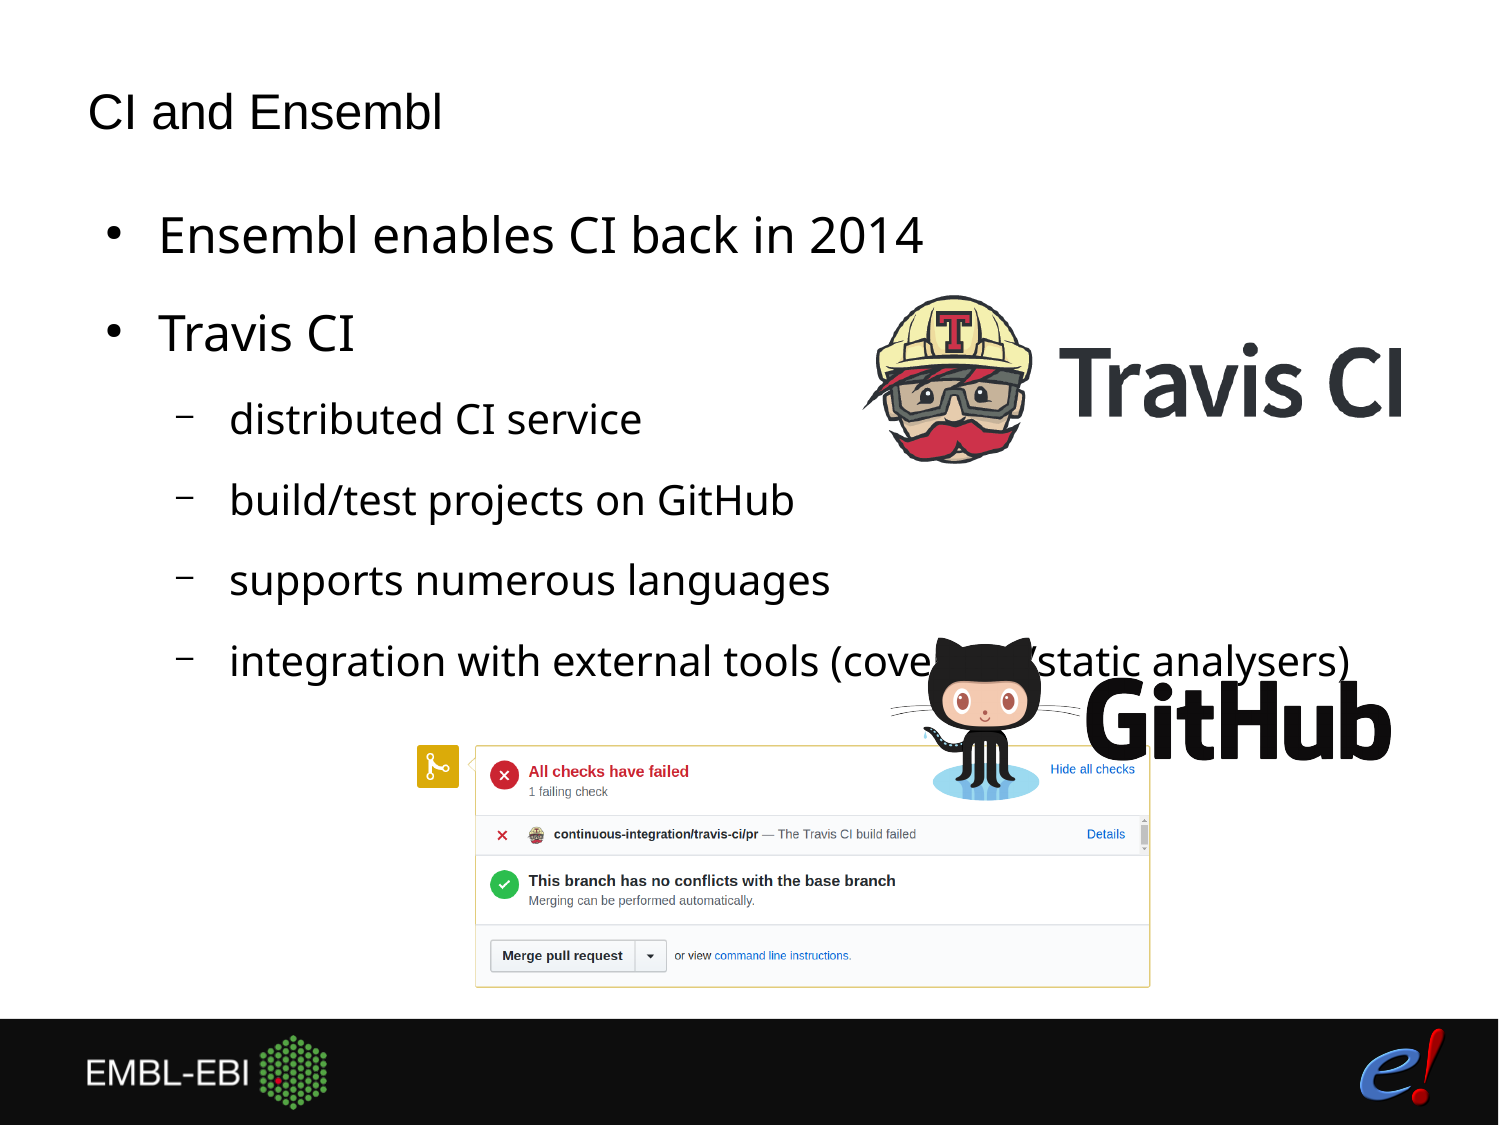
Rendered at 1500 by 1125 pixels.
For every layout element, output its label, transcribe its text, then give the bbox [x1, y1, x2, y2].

title CI and Ensembl [87, 50, 1425, 175]
picture [1357, 1026, 1448, 1112]
list Ensembl enables CI back in 2014 Travis CI distributed CI service build/test projects on GitHub supports numerous languages integration with external tools (coverage/static analysers) [87, 200, 1425, 914]
picture [401, 634, 1394, 996]
picture [87, 1035, 327, 1110]
picture [862, 295, 1401, 464]
